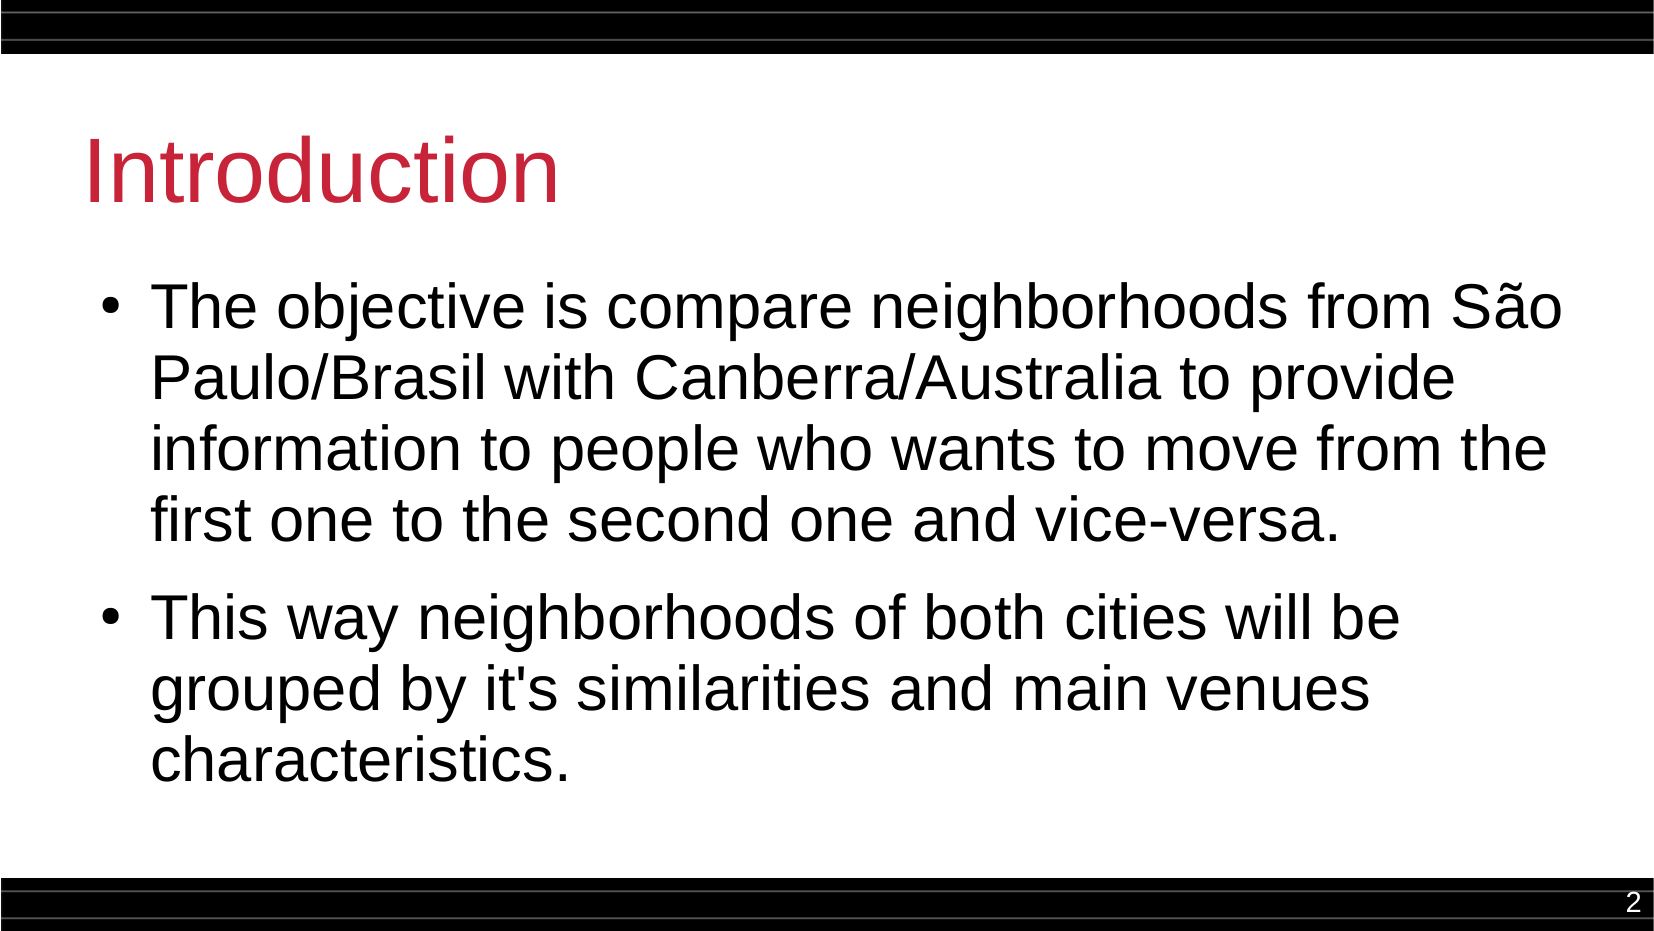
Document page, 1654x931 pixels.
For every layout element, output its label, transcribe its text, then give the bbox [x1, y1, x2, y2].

picture [1, 0, 1654, 54]
title Introduction [82, 92, 1571, 249]
list The objective is compare neighborhoods from São Paulo/Brasil with Canberra/Australia to provide information to people who wants to move from the first one to the second one and vice-versa. This way neighborhoods of both cities will be grouped by it's similarities and main venues characteristics. [82, 271, 1571, 851]
picture [1, 878, 1654, 931]
